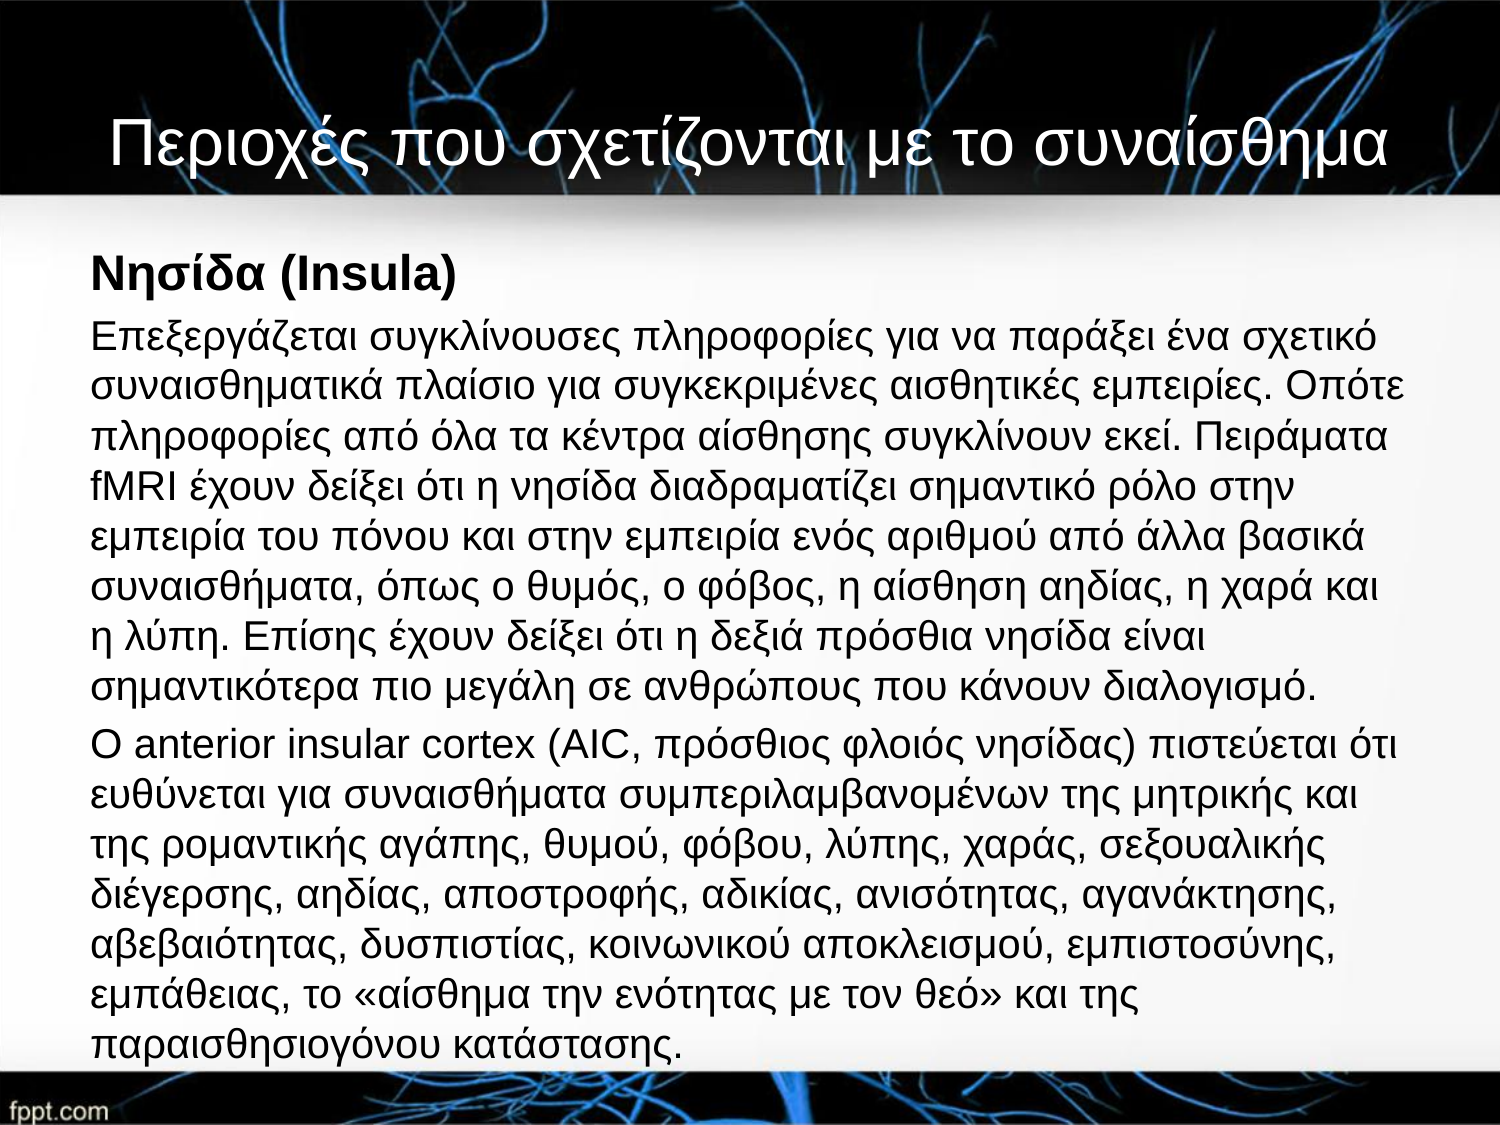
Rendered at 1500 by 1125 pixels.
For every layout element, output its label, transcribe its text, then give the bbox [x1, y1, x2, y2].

picture [0, 0, 1500, 1125]
title Περιοχές που σχετίζονται με το συναίσθημα [75, 45, 1425, 232]
list Νησίδα (Insula) Επεξεργάζεται συγκλίνουσες πληροφορίες για να παράξει ένα σχετικό συναισθηματικά πλαίσιο για συγκεκριμένες αισθητικές εμπειρίες. Οπότε πληροφορίες από όλα τα κέντρα αίσθησης συγκλίνουν εκεί. Πειράματα fMRI έχουν δείξει ότι η νησίδα διαδραματίζει σημαντικό ρόλο στην εμπειρία του πόνου και στην εμπειρία ενός αριθμού από άλλα βασικά συναισθήματα, όπως ο θυμός, ο φόβος, η αίσθηση αηδίας, η χαρά και η λύπη. Επίσης έχουν δείξει ότι η δεξιά πρόσθια νησίδα είναι σημαντικότερα πιο μεγάλη σε ανθρώπους που κάνουν διαλογισμό. Ο anterior insular cortex (AIC, πρόσθιος φλοιός νησίδας) πιστεύεται ότι ευθύνεται για συναισθήματα συμπεριλαμβανομένων της μητρικής και της ρομαντικής αγάπης, θυμού, φόβου, λύπης, χαράς, σεξουαλικής διέγερσης, αηδίας, αποστροφής, αδικίας, ανισότητας, αγανάκτησης, αβεβαιότητας, δυσπιστίας, κοινωνικού αποκλεισμού, εμπιστοσύνης, εμπάθειας, το «αίσθημα την ενότητας με τον θεό» και της παραισθησιογόνου κατάστασης. [75, 232, 1425, 975]
